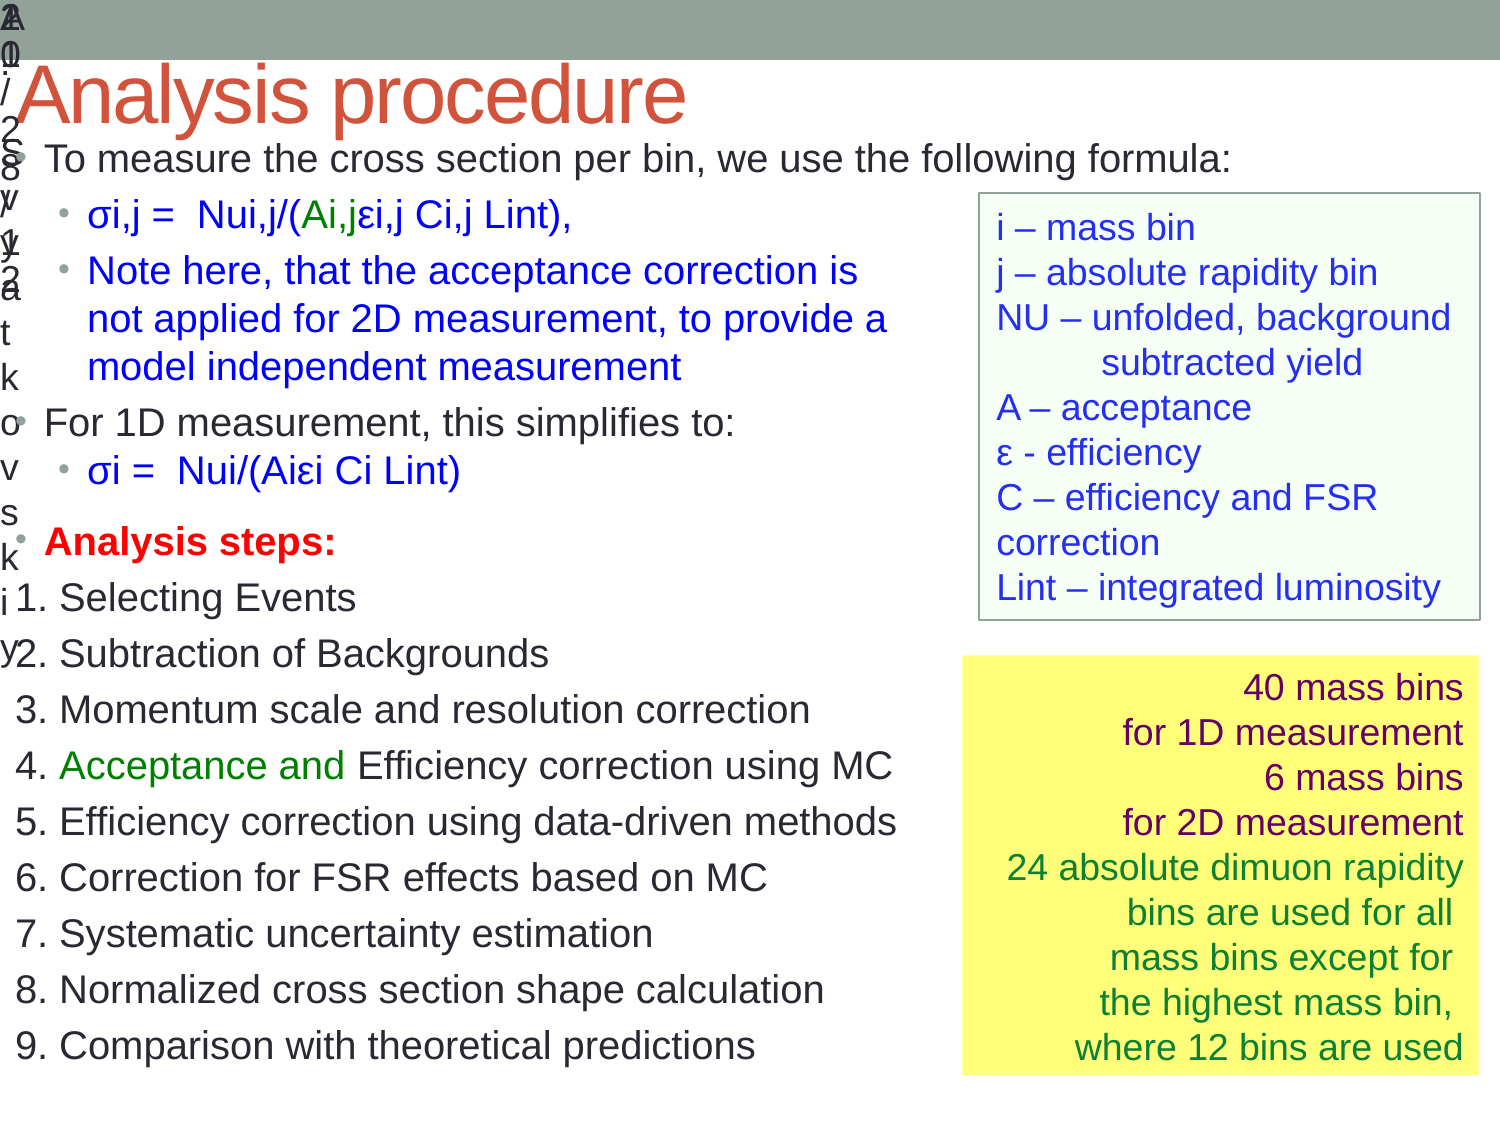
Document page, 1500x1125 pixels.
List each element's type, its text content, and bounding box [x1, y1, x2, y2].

title Analysis procedure [0, 9, 1350, 125]
list To measure the cross section per bin, we use the following formula: σi,j = Nui,j/(Ai,jεi,j Ci,j Lint), Note here, that the acceptance correction is not applied for 2D measurement, to provide a model independent measurement For 1D measurement, this simplifies to: σi = Nui/(Aiεi Ci Lint) Analysis steps: 1. Selecting Events 2. Subtraction of Backgrounds 3. Momentum scale and resolution correction 4. Acceptance and Efficiency correction using MC 5. Efficiency correction using data-driven methods 6. Correction for FSR effects based on MC 7. Systematic uncertainty estimation 8. Normalized cross section shape calculation 9. Comparison with theoretical predictions [0, 125, 1500, 1081]
